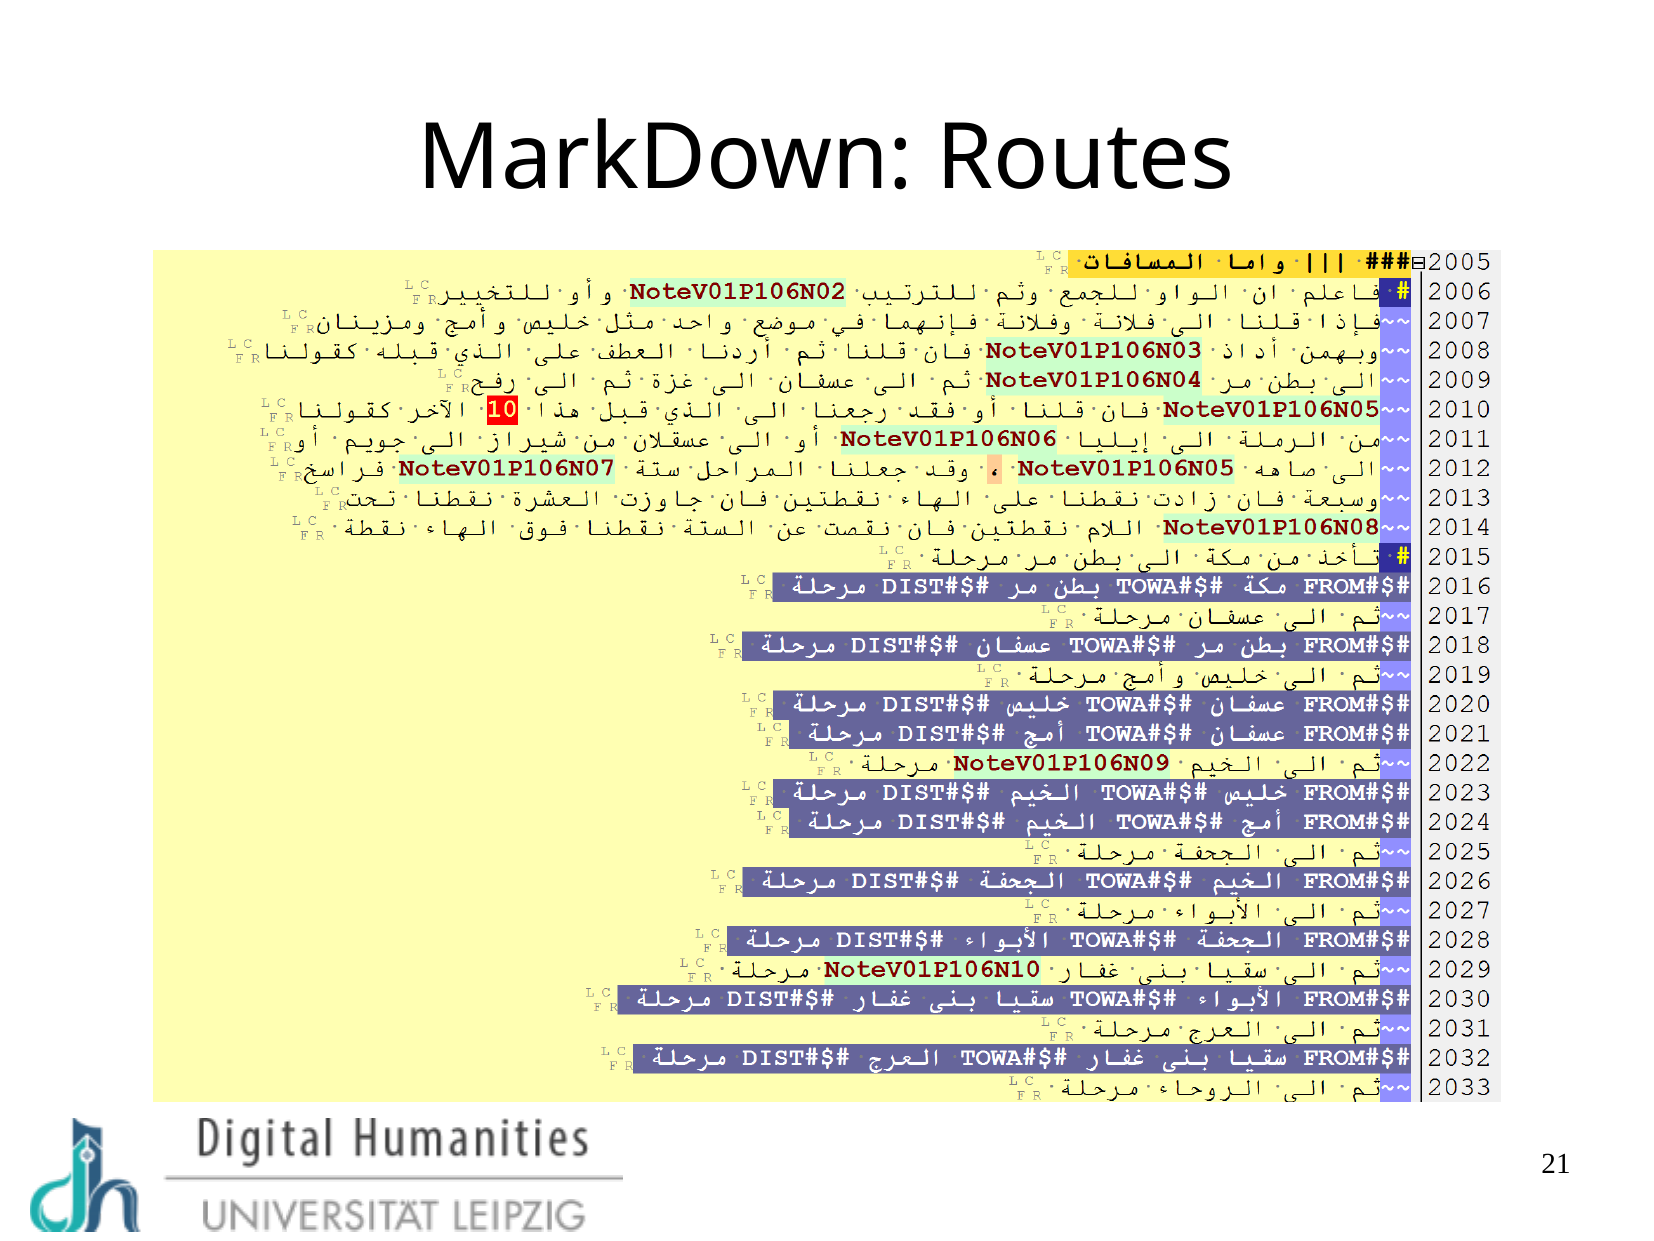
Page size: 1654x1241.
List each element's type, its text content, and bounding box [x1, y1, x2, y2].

title MarkDown: Routes [82, 49, 1571, 257]
picture [30, 1118, 623, 1232]
picture [153, 250, 1501, 1102]
